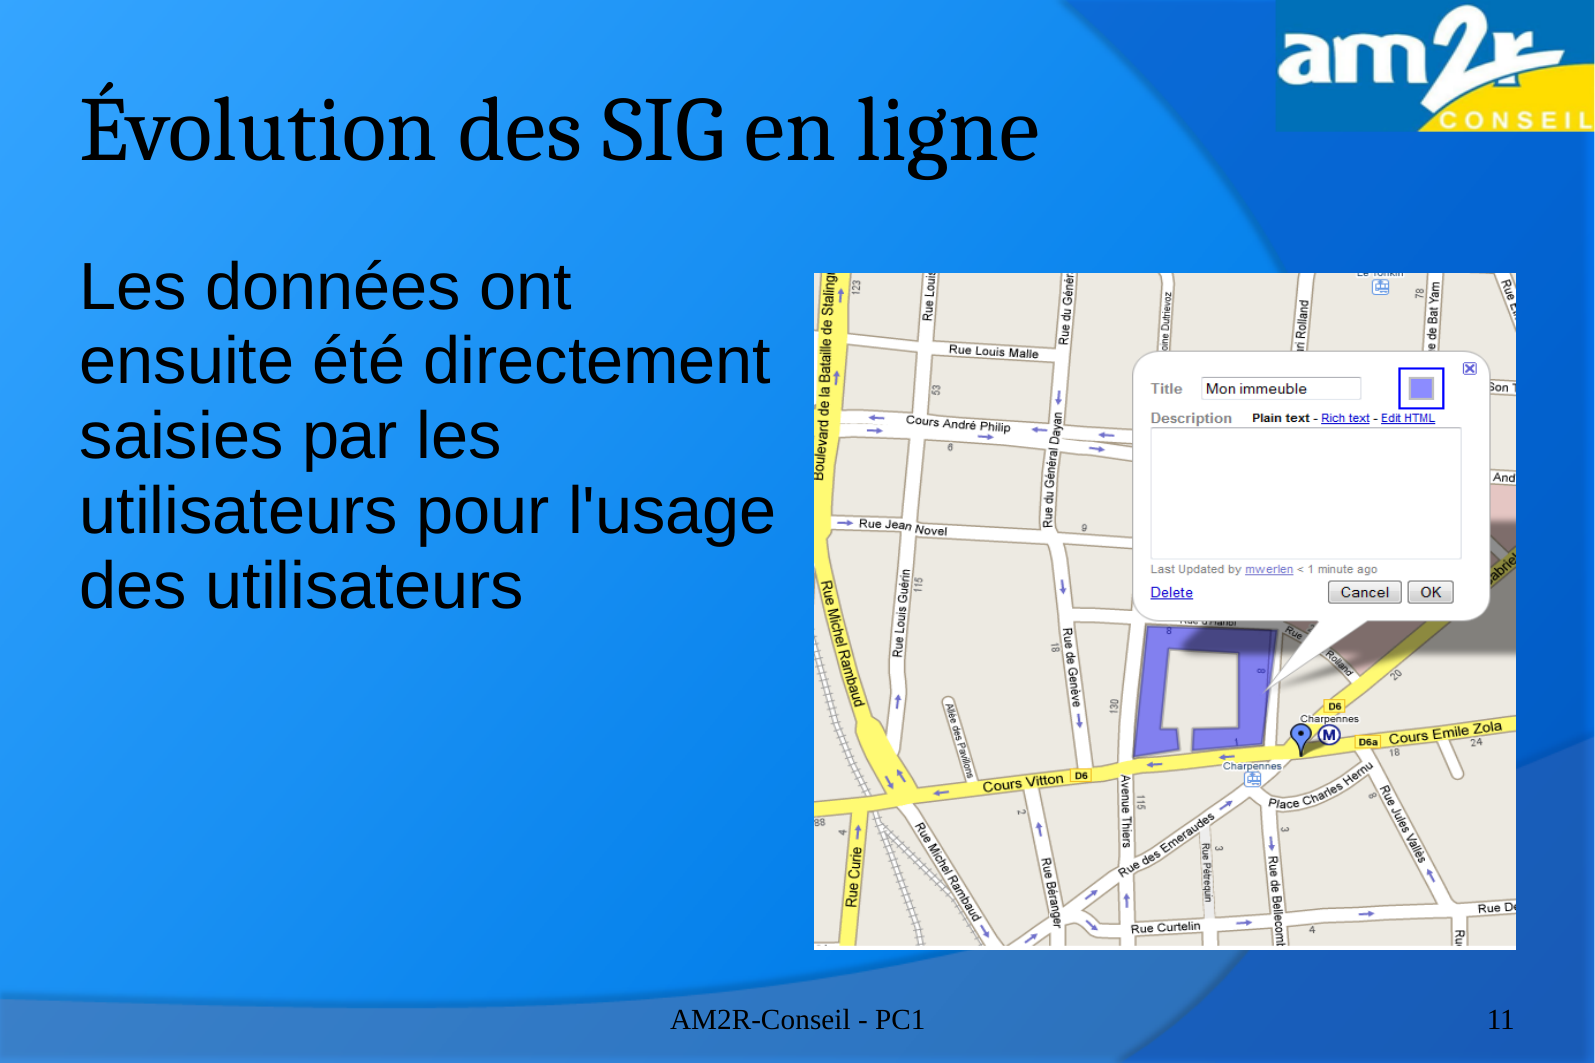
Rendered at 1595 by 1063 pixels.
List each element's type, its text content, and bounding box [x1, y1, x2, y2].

list Les données ont ensuite été directement saisies par les utilisateurs pour l'usage des utilisateurs [79, 248, 780, 975]
picture [0, 0, 1595, 1063]
title Évolution des SIG en ligne [79, 42, 1152, 220]
